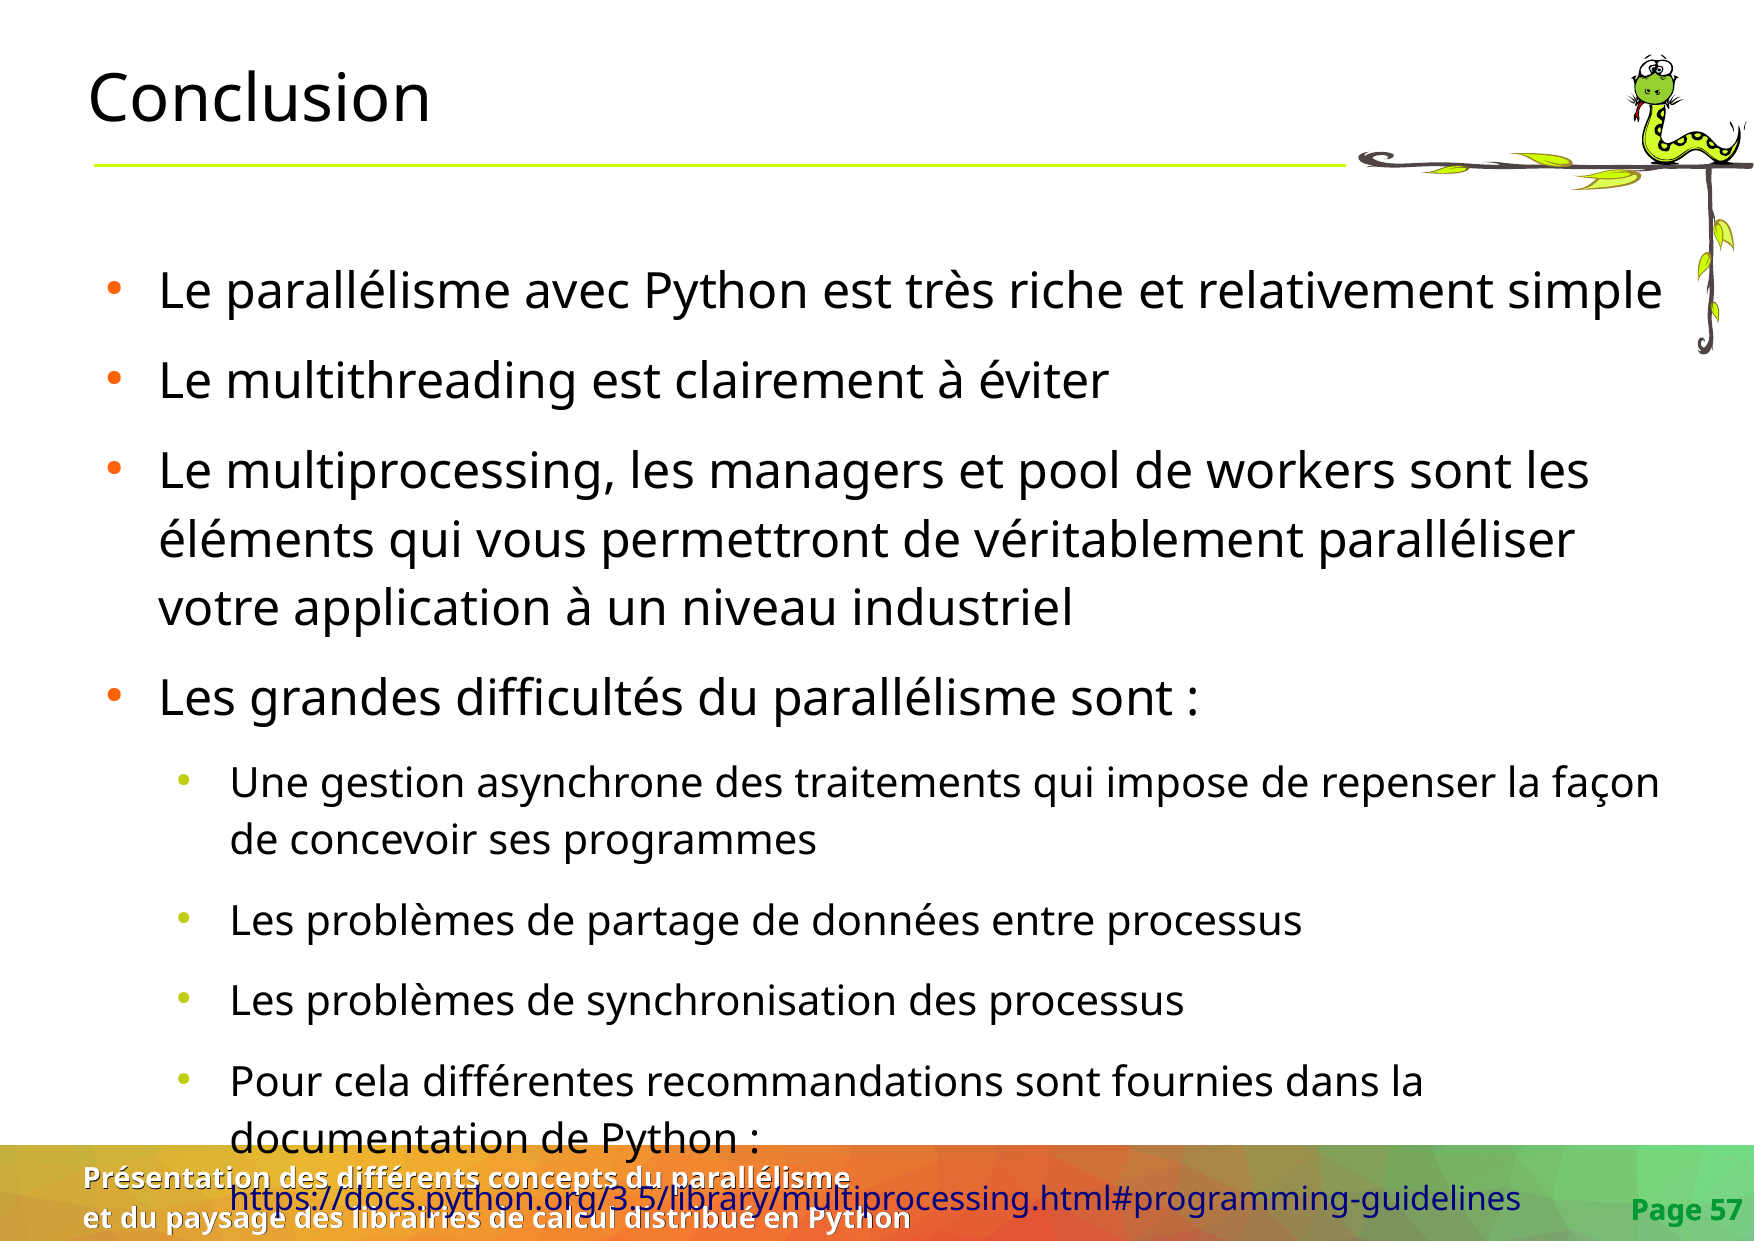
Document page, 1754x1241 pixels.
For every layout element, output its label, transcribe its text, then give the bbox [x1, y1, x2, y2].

list Le parallélisme avec Python est très riche et relativement simple Le multithreading est clairement à éviter Le multiprocessing, les managers et pool de workers sont les éléments qui vous permettront de véritablement paralléliser votre application à un niveau industriel Les grandes difficultés du parallélisme sont : Une gestion asynchrone des traitements qui impose de repenser la façon de concevoir ses programmes Les problèmes de partage de données entre processus Les problèmes de synchronisation des processus Pour cela différentes recommandations sont fournies dans la documentation de Python : https://docs.python.org/3.5/library/multiprocessing.html#programming-guidelines [87, 254, 1667, 1128]
title Conclusion [87, 31, 1667, 160]
picture [235, 1145, 247, 1150]
picture [435, 1145, 445, 1150]
picture [485, 1145, 497, 1150]
picture [0, 1145, 1754, 1241]
picture [546, 1145, 558, 1150]
picture [307, 1145, 318, 1150]
picture [262, 1145, 274, 1150]
picture [694, 1145, 706, 1150]
